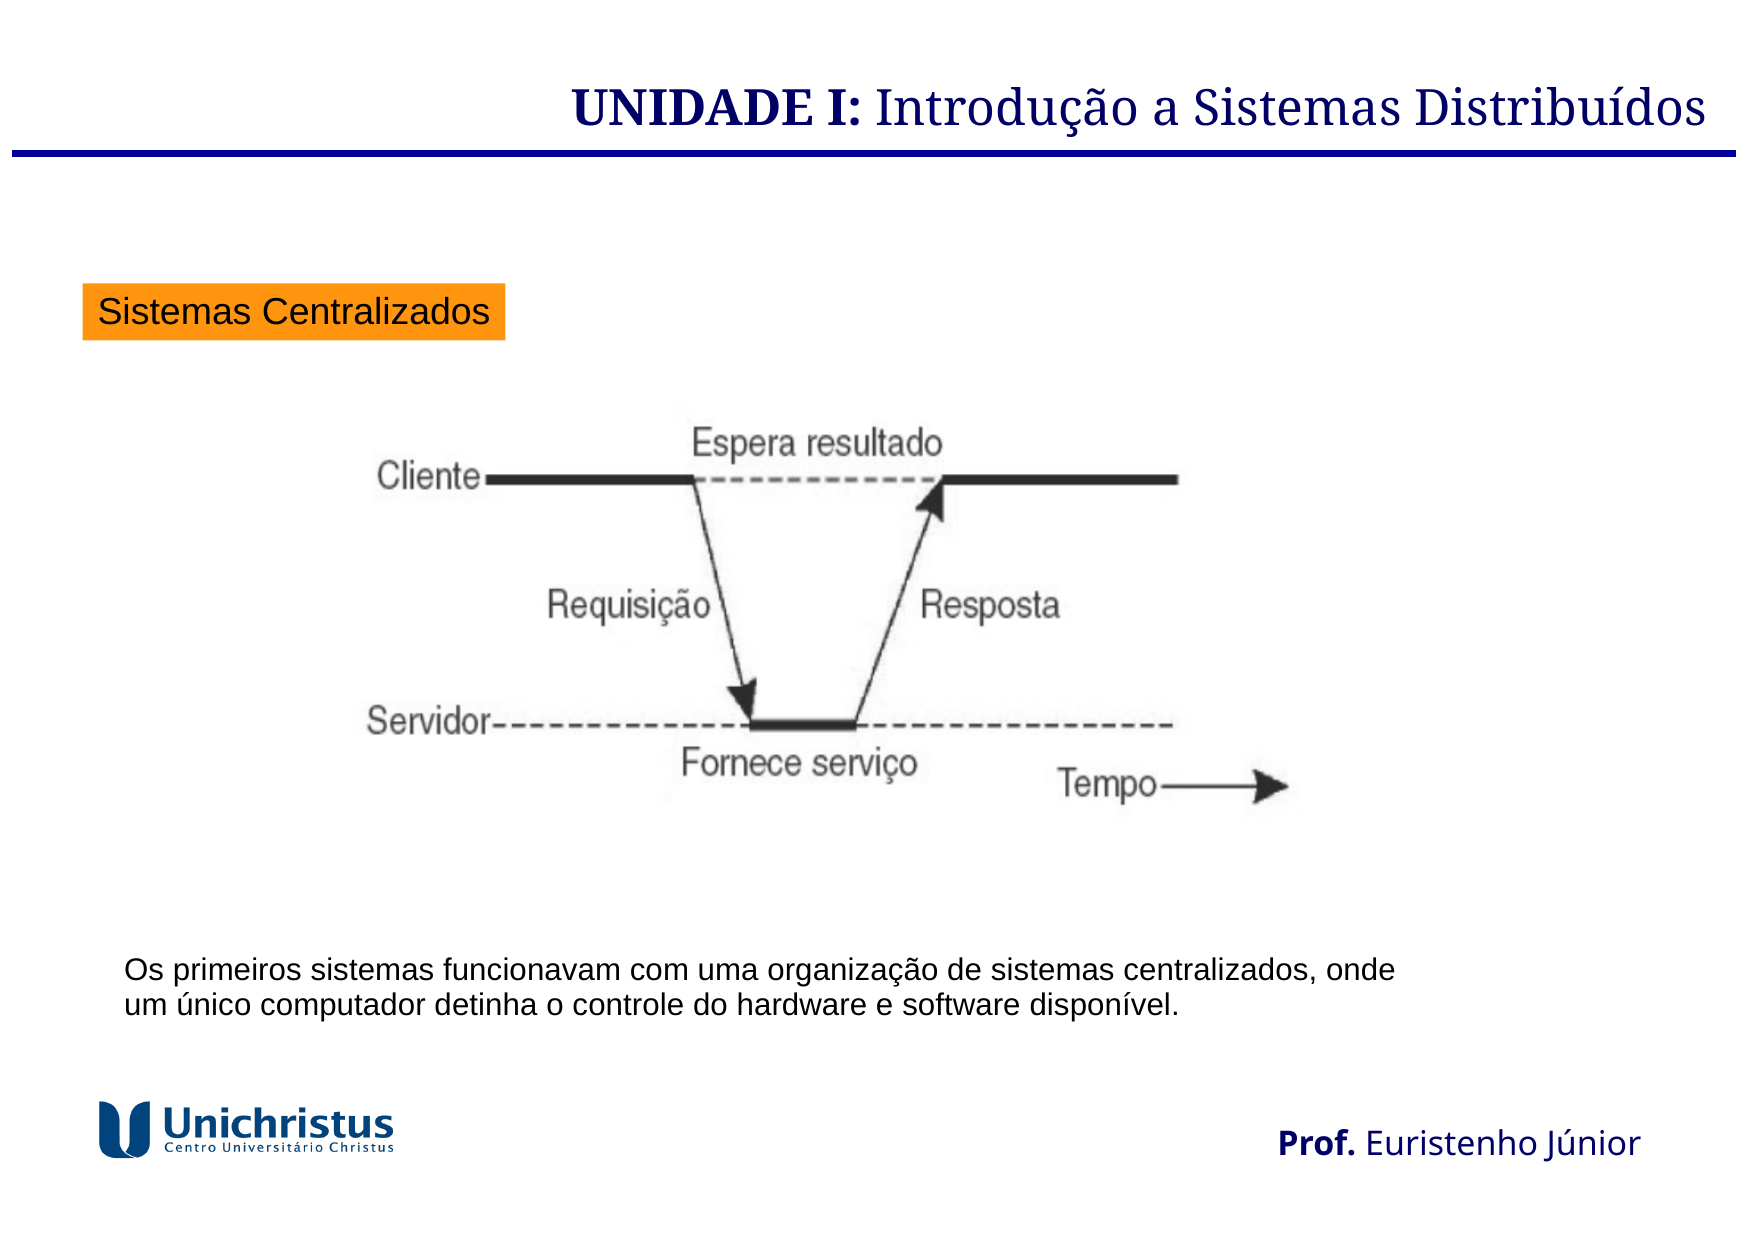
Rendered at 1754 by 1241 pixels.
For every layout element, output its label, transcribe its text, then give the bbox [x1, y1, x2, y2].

text_box UNIDADE I: Introdução a Sistemas Distribuídos [556, 157, 1708, 161]
text_box Sistemas Centralizados [82, 283, 506, 341]
picture [94, 1098, 398, 1160]
text_box UNIDADE I: Introdução a Sistemas Distribuídos [556, 64, 1708, 150]
text_box Os primeiros sistemas funcionavam com uma organização de sistemas centralizados, onde um único computador detinha o controle do hardware e software disponível. [109, 944, 1619, 1052]
picture [280, 399, 1335, 827]
text_box Prof. Euristenho Júnior [1262, 1111, 1695, 1167]
